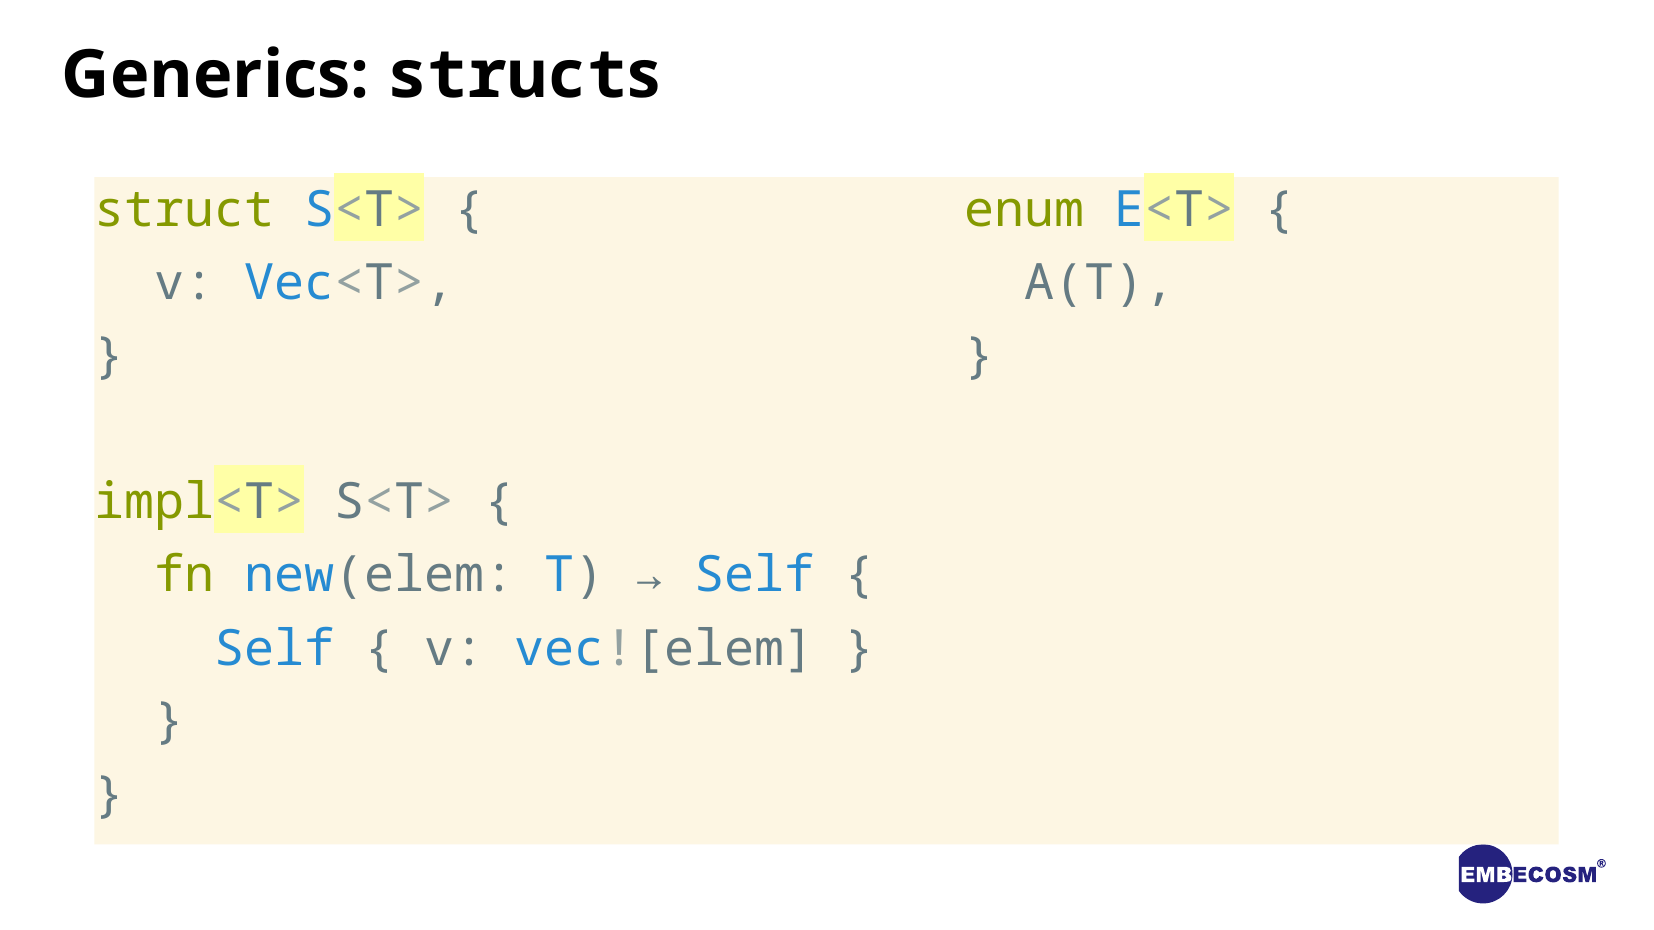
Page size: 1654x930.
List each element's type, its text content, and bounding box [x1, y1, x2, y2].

title Generics: structs [47, 26, 1606, 178]
list struct S<T> { enum E<T> { v: Vec<T>, A(T), } } impl<T> S<T> { fn new(elem: T) → Self { Self { v: vec![elem] } } } [94, 177, 1559, 845]
